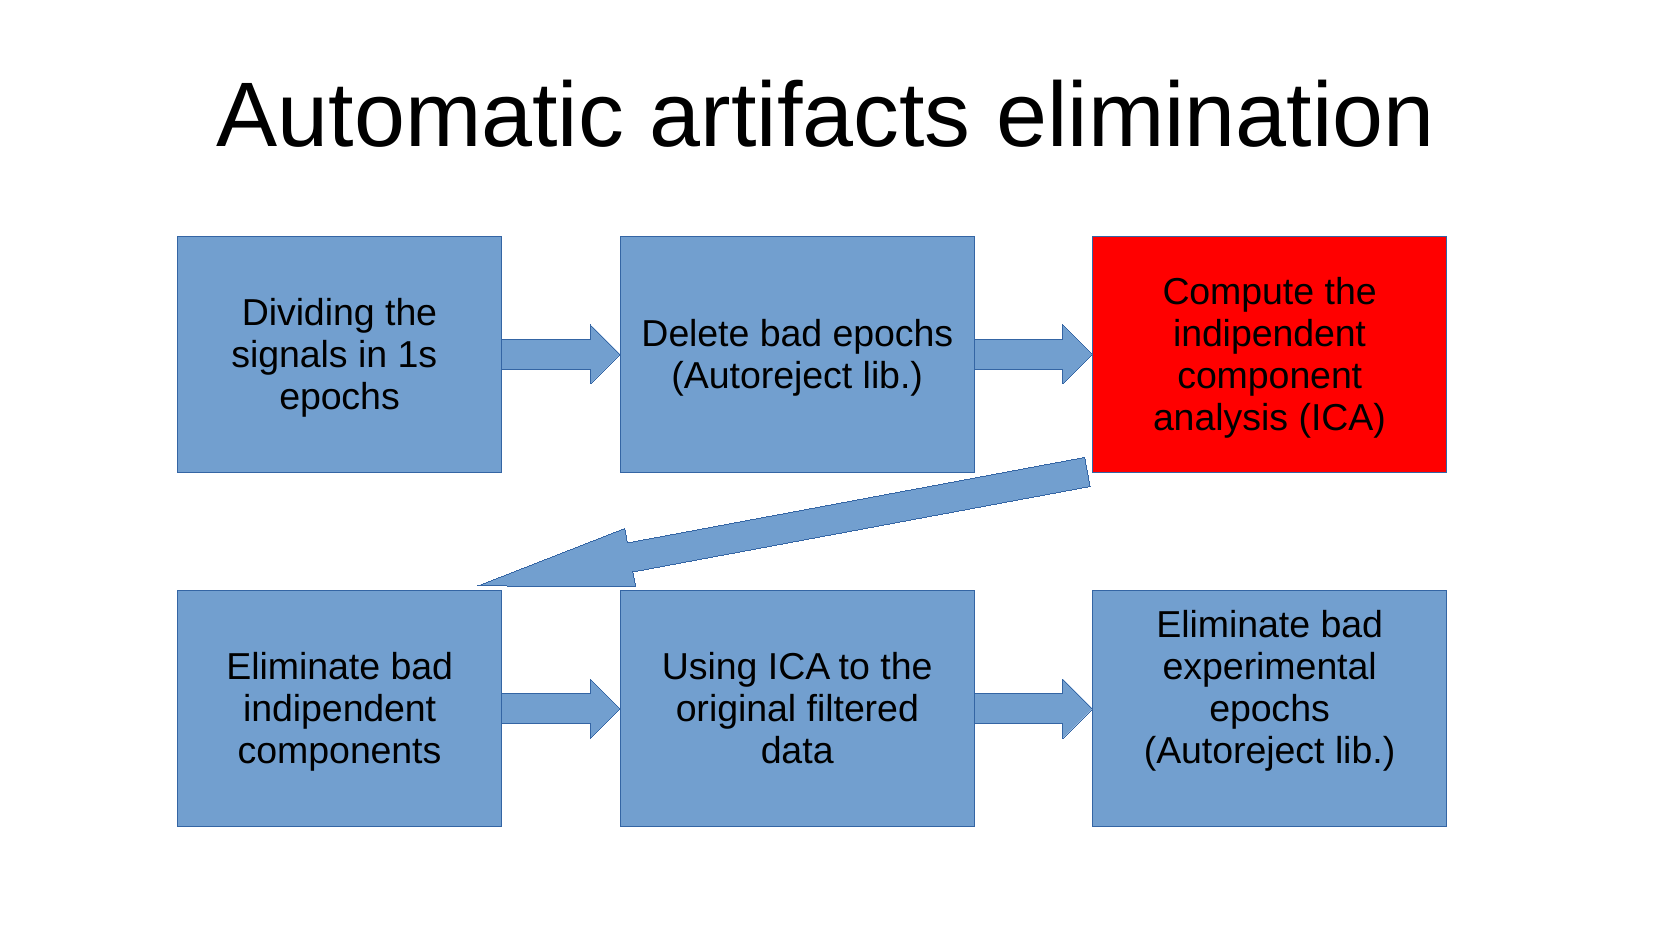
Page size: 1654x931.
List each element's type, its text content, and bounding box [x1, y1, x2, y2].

text_box [501, 679, 621, 739]
text_box [477, 457, 1091, 587]
text_box [974, 324, 1093, 384]
text_box Dividing the signals in 1s epochs [177, 236, 502, 473]
text_box [974, 679, 1093, 739]
title Automatic artifacts elimination [82, 37, 1571, 193]
text_box Using ICA to the original filtered data [620, 590, 975, 827]
text_box Compute the indipendent component analysis (ICA) [1092, 236, 1447, 473]
text_box [501, 324, 621, 384]
text_box Delete bad epochs (Autoreject lib.) [620, 236, 975, 473]
text_box Eliminate bad indipendent components [177, 590, 502, 827]
text_box Eliminate bad experimental epochs (Autoreject lib.) [1092, 590, 1447, 827]
